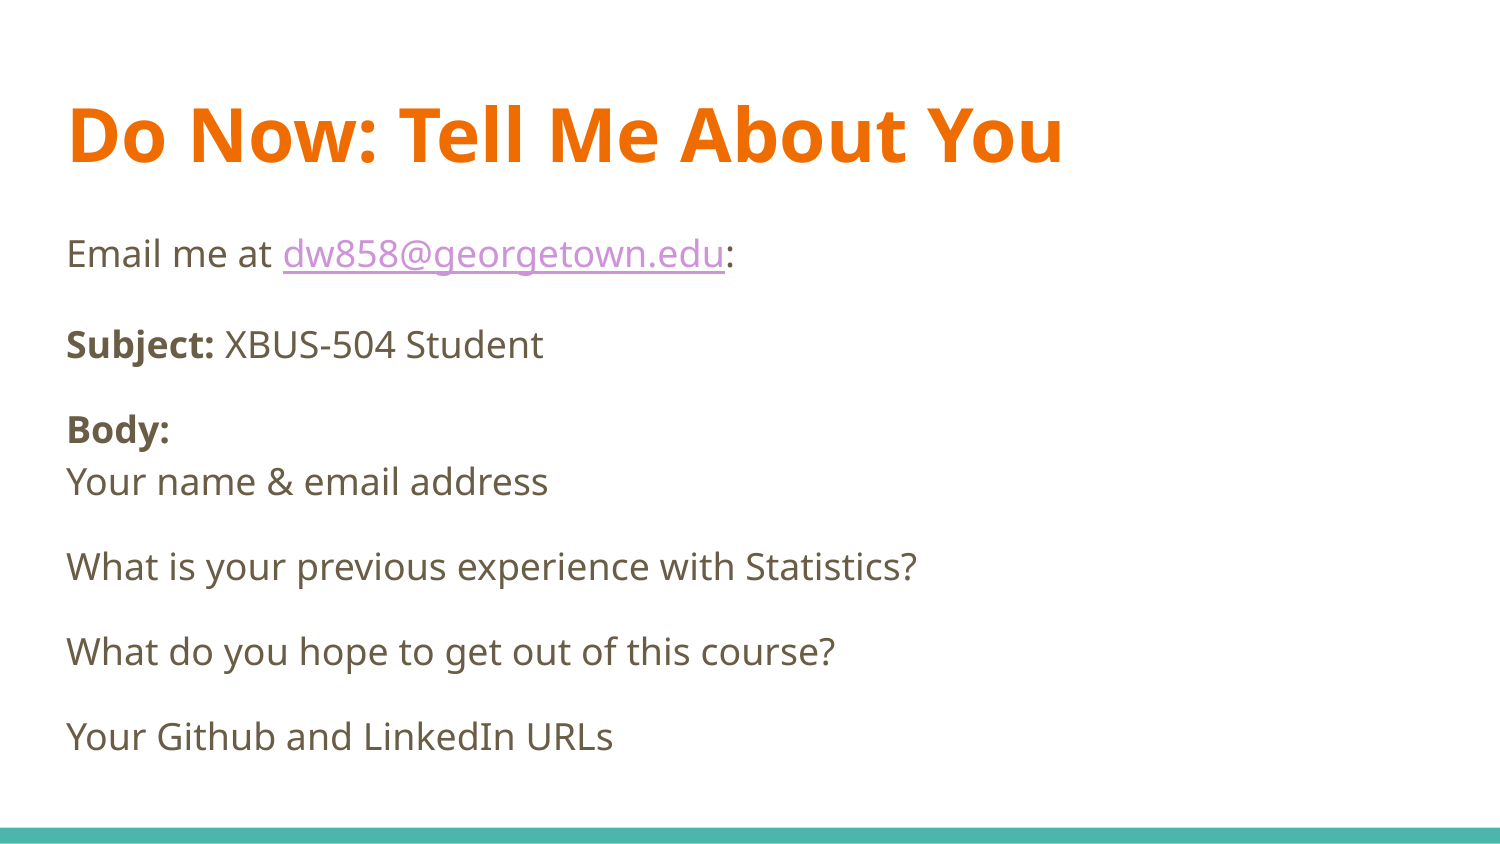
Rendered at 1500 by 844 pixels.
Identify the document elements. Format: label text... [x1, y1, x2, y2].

title Do Now: Tell Me About You [51, 72, 1449, 189]
list Email me at dw858@georgetown.edu: Subject: XBUS-504 Student Body: Your name & email address What is your previous experience with Statistics? What do you hope to get out of this course? Your Github and LinkedIn URLs [51, 207, 1449, 750]
